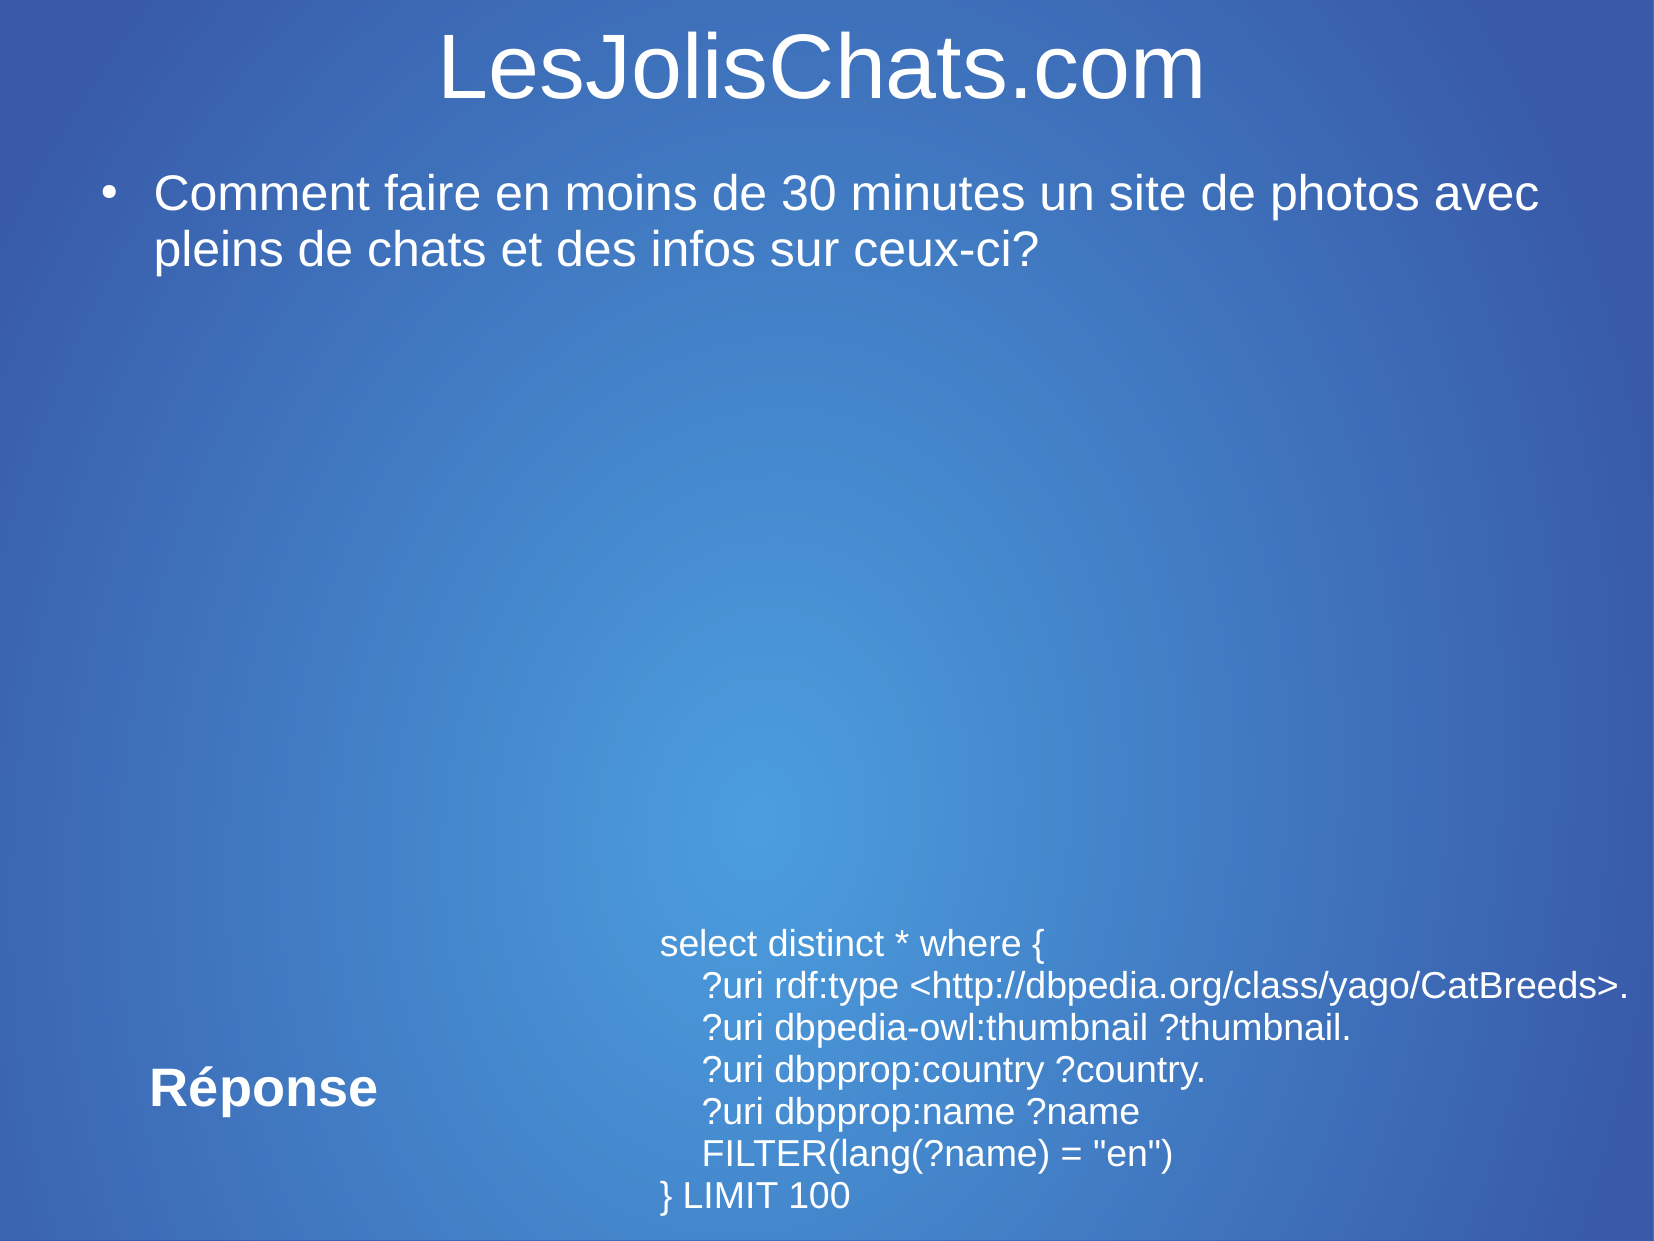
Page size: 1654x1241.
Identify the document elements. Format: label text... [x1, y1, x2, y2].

title LesJolisChats.com [25, 15, 1621, 120]
list Comment faire en moins de 30 minutes un site de photos avec pleins de chats et des infos sur ceux-ci? [82, 165, 1571, 1111]
picture [0, 0, 1654, 1241]
text_box Réponse [135, 1050, 395, 1126]
text_box select distinct * where { ?uri rdf:type <http://dbpedia.org/class/yago/CatBreeds>. ?uri dbpedia-owl:thumbnail ?thumbnail. ?uri dbpprop:country ?country. ?uri dbpprop:name ?name FILTER(lang(?name) = "en") } LIMIT 100 [645, 915, 1646, 1224]
